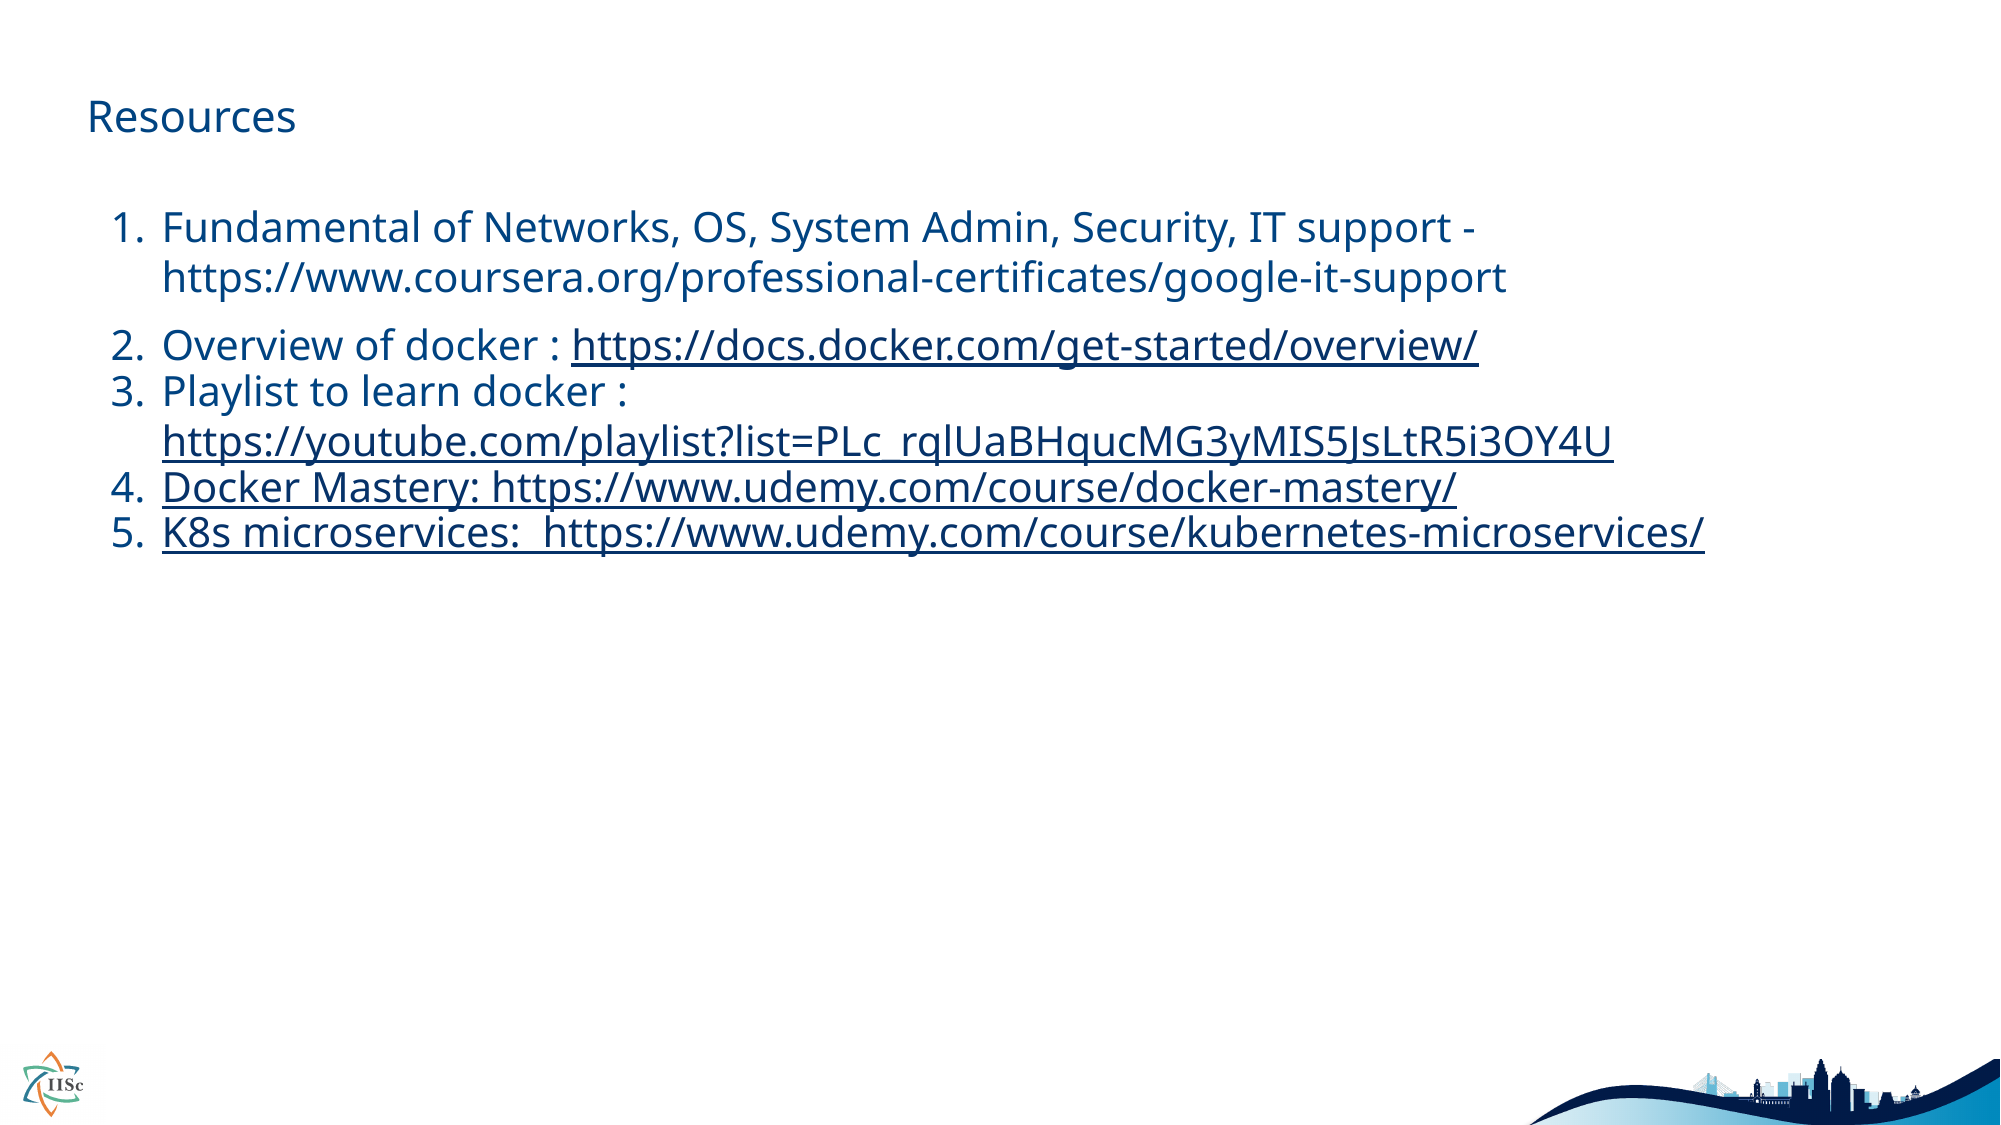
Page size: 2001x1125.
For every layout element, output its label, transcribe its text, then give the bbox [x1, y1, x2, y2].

picture [0, 1044, 106, 1124]
title Resources [75, 59, 1925, 177]
list Fundamental of Networks, OS, System Admin, Security, IT support - https://www.coursera.org/professional-certificates/google-it-support Overview of docker : https://docs.docker.com/get-started/overview/ Playlist to learn docker : https://youtube.com/playlist?list=PLc_rqlUaBHqucMG3yMIS5JsLtR5i3OY4U Docker Mastery: https://www.udemy.com/course/docker-mastery/ K8s microservices: https://www.udemy.com/course/kubernetes-microservices/ [75, 200, 1925, 1052]
